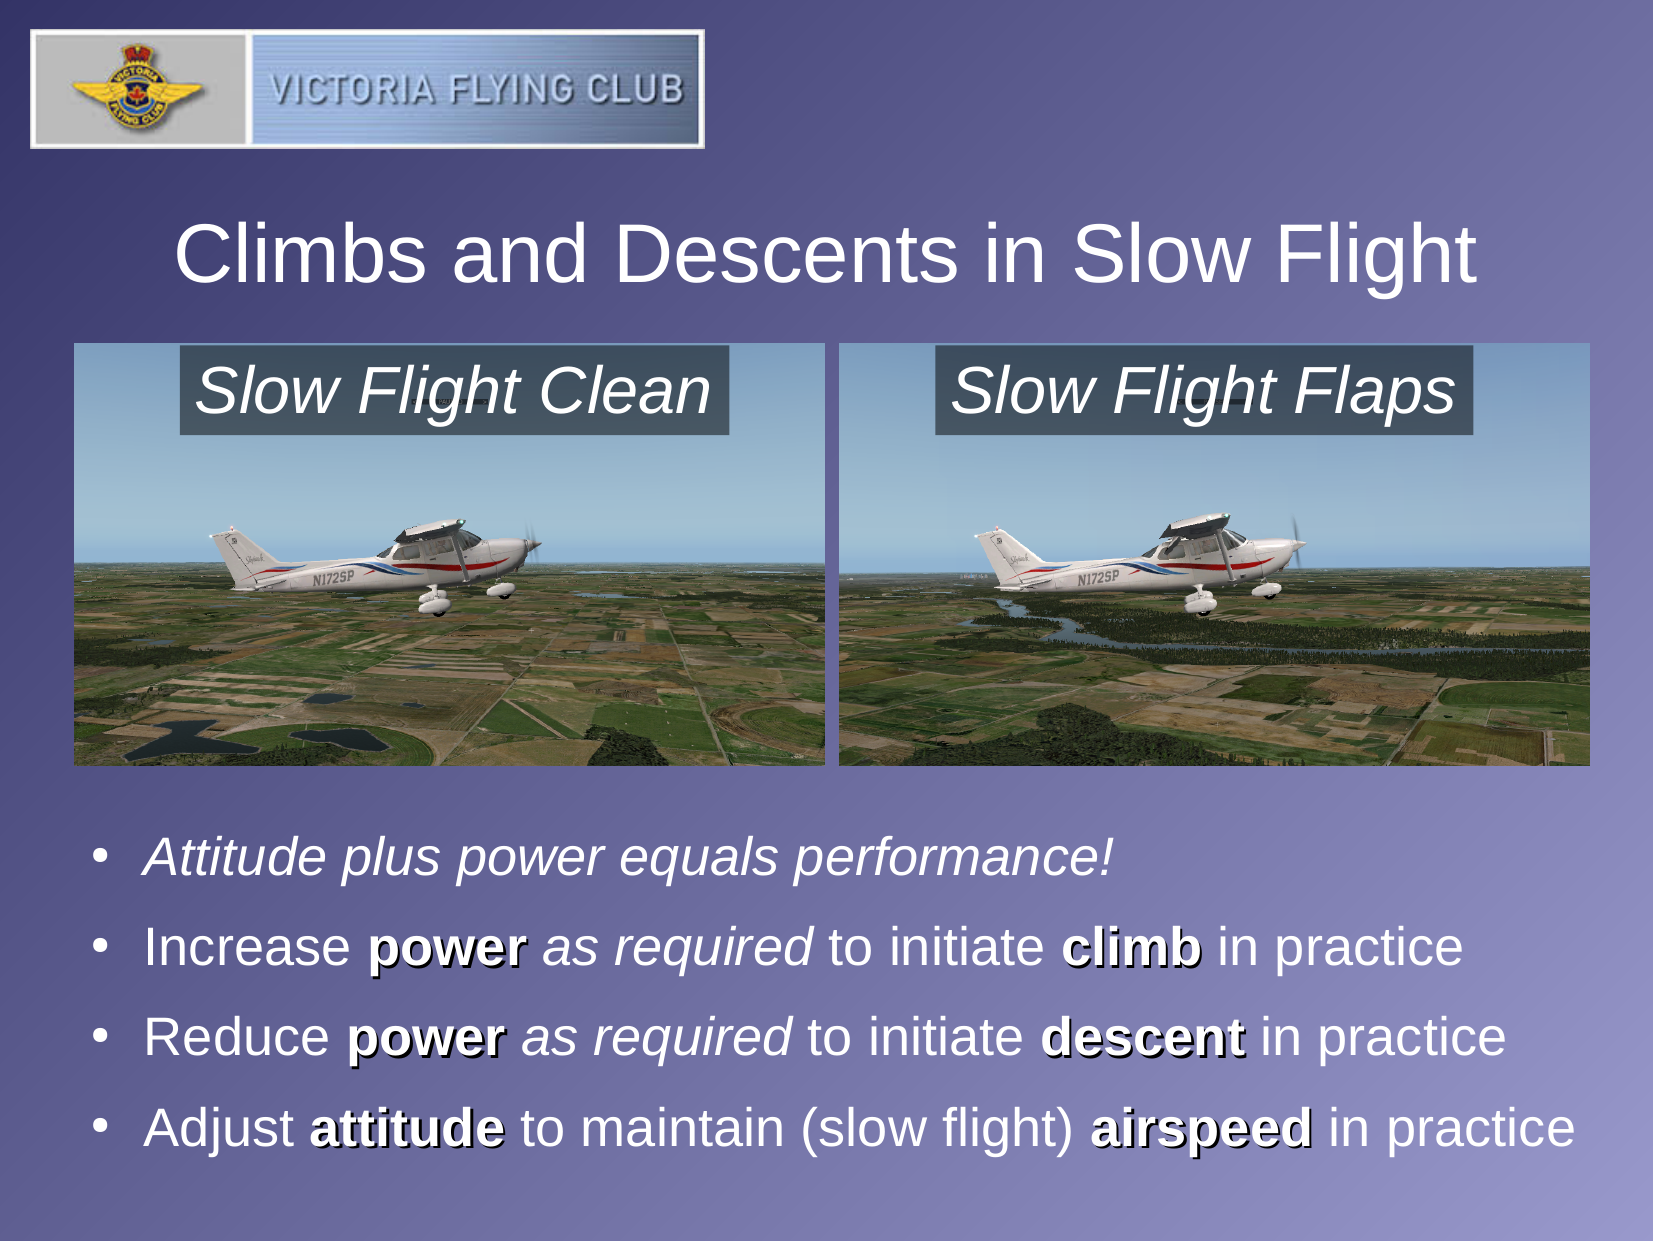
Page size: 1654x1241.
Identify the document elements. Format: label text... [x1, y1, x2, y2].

title Climbs and Descents in Slow Flight [82, 150, 1571, 358]
text_box Slow Flight Flaps [935, 345, 1474, 436]
picture [30, 29, 705, 149]
picture [74, 343, 825, 766]
picture [839, 343, 1590, 766]
text_box Slow Flight Clean [179, 345, 730, 436]
list Attitude plus power equals performance! Increase power as required to initiate climb in practice Reduce power as required to initiate descent in practice Adjust attitude to maintain (slow flight) airspeed in practice [72, 826, 1581, 1217]
